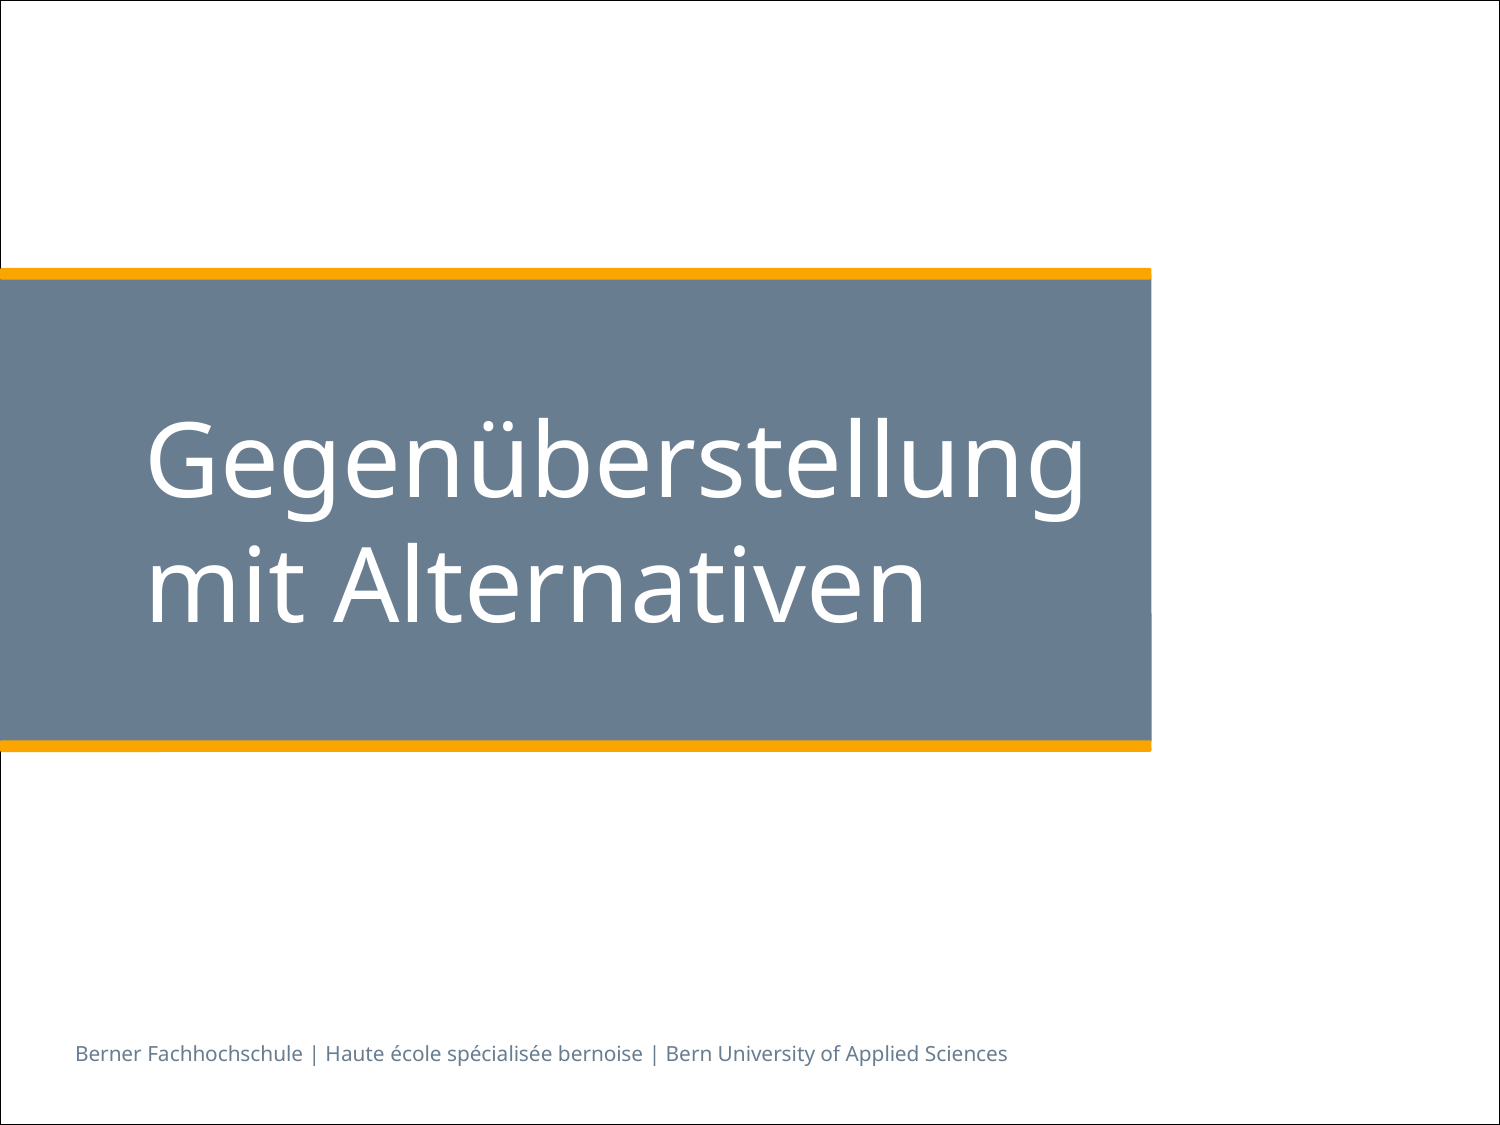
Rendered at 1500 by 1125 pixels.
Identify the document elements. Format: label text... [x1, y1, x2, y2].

title Gegenüberstellung mit Alternativen [144, 385, 1213, 474]
